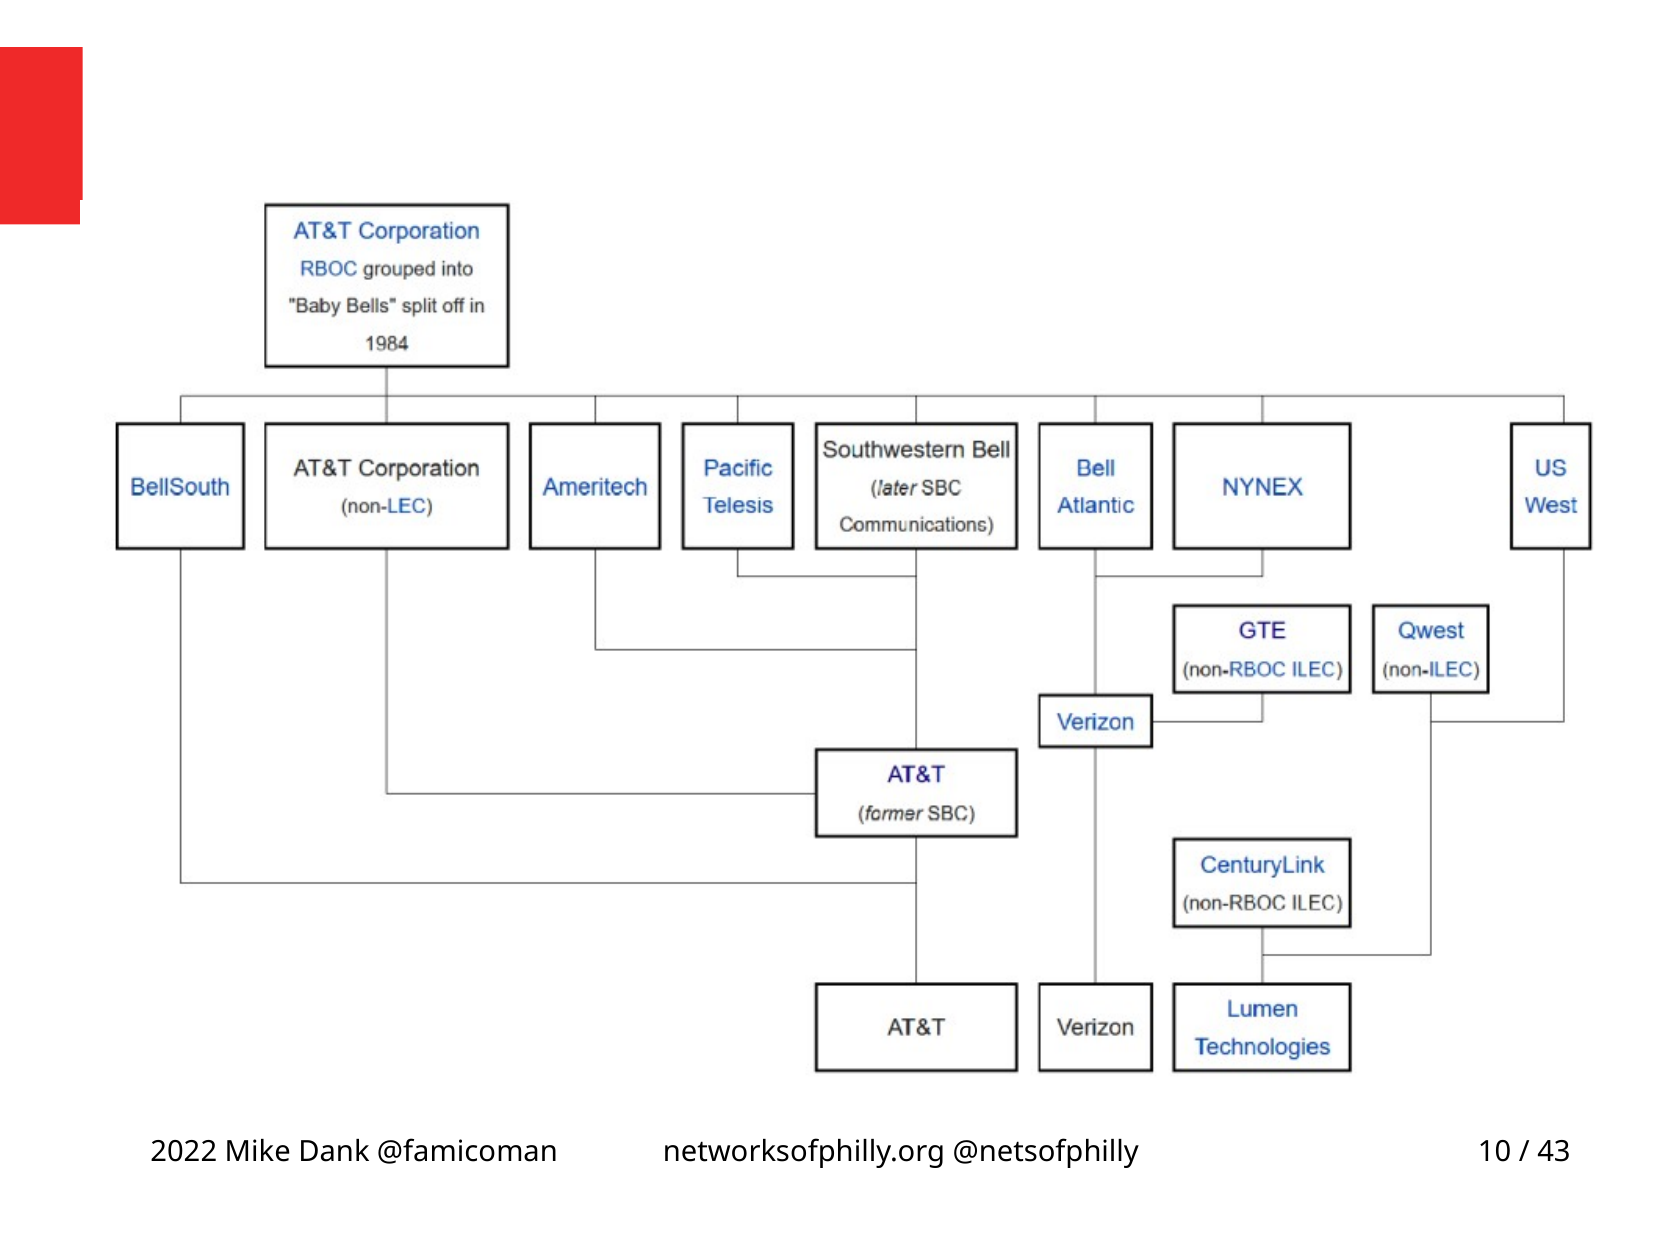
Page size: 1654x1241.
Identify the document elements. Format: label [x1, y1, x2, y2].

picture [80, 200, 1626, 1087]
